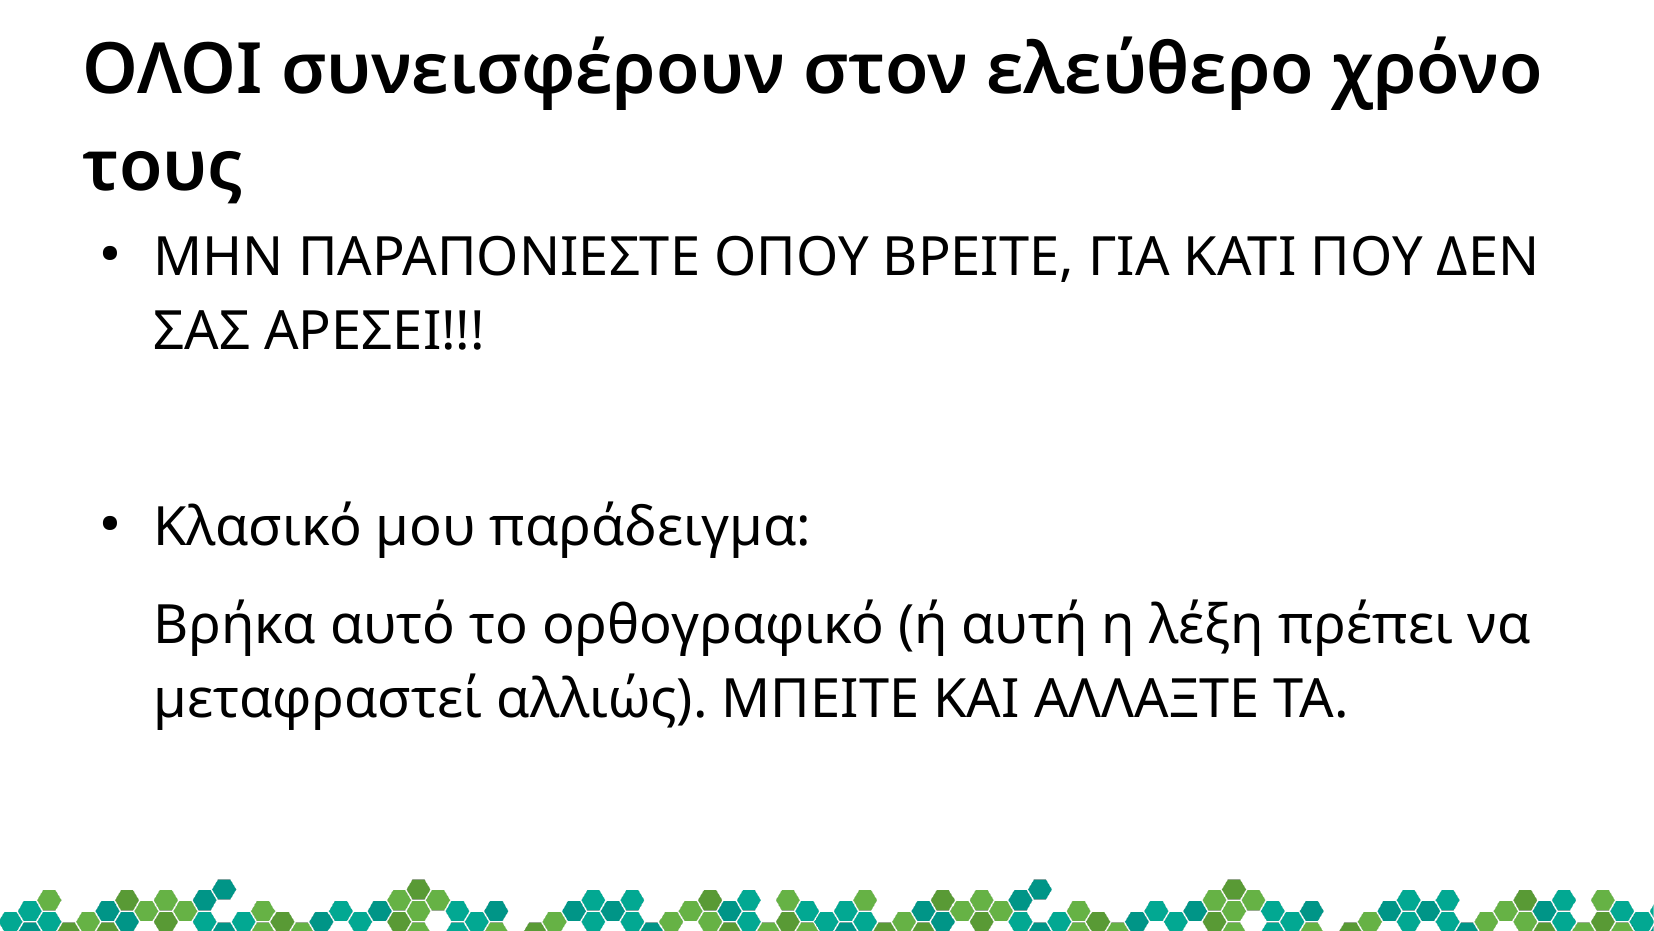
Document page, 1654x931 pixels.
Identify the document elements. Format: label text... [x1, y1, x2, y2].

picture [0, 871, 1654, 931]
title ΟΛΟΙ συνεισφέρουν στον ελεύθερο χρόνο τους [82, 32, 1571, 198]
list ΜΗΝ ΠΑΡΑΠΟΝΙΕΣΤΕ ΟΠΟΥ ΒΡΕΙΤΕ, ΓΙΑ ΚΑΤΙ ΠΟΥ ΔΕΝ ΣΑΣ ΑΡΕΣΕΙ!!! Κλασικό μου παράδειγμα: Βρήκα αυτό το ορθογραφικό (ή αυτή η λέξη πρέπει να μεταφραστεί αλλιώς). ΜΠΕΙΤΕ ΚΑΙ ΑΛΛΑΞΤΕ ΤΑ. [82, 217, 1571, 855]
